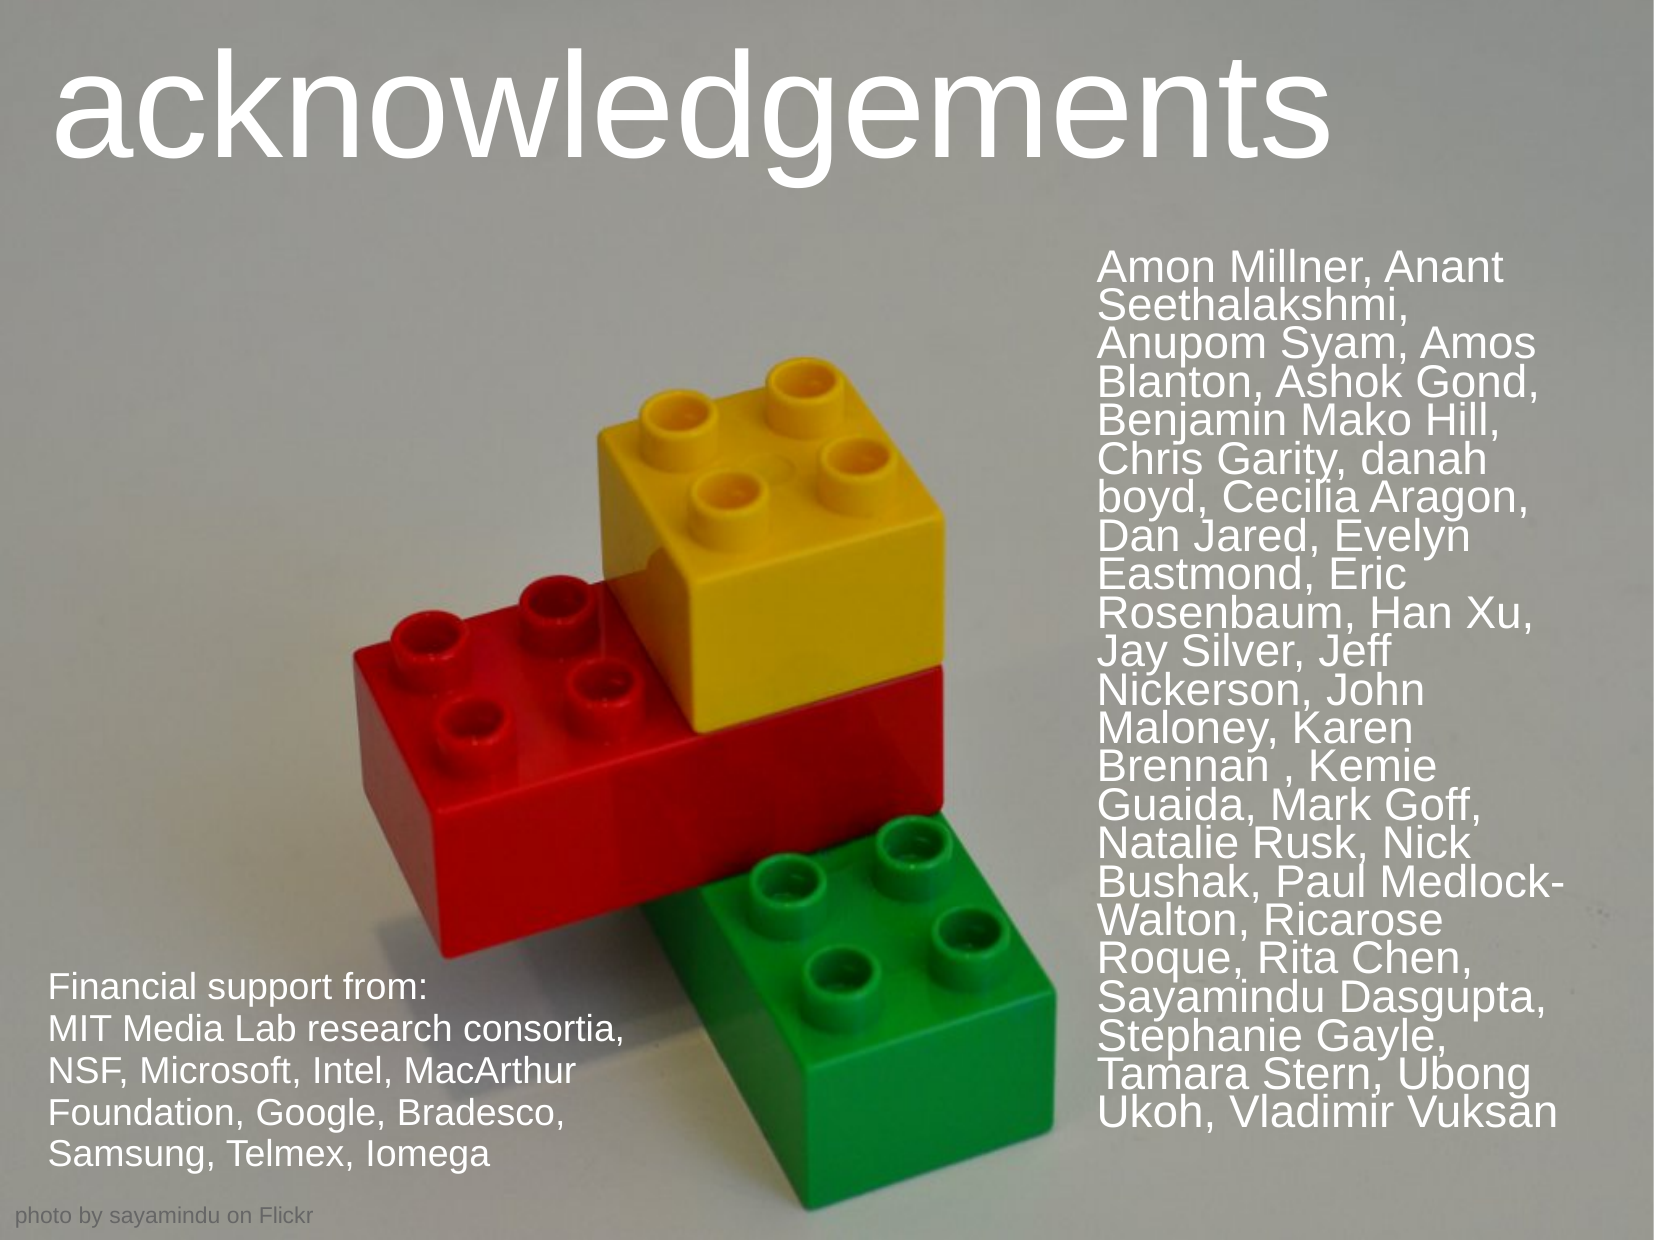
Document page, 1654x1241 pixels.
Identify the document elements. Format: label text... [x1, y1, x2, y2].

text_box Amon Millner, Anant Seethalakshmi, Anupom Syam, Amos Blanton, Ashok Gond, Benjamin Mako Hill, Chris Garity, danah boyd, Cecilia Aragon, Dan Jared, Evelyn Eastmond, Eric Rosenbaum, Han Xu, Jay Silver, Jeff Nickerson, John Maloney, Karen Brennan , Kemie Guaida, Mark Goff, Natalie Rusk, Nick Bushak, Paul Medlock-Walton, Ricarose Roque, Rita Chen, Sayamindu Dasgupta, Stephanie Gayle, Tamara Stern, Ubong Ukoh, Vladimir Vuksan [1081, 243, 1596, 1143]
text_box photo by sayamindu on Flickr [0, 1195, 443, 1240]
text_box Financial support from: MIT Media Lab research consortia, NSF, Microsoft, Intel, MacArthur Foundation, Google, Bradesco, Samsung, Telmex, Iomega [33, 958, 686, 1183]
picture [0, 0, 1654, 1241]
text_box acknowledgements [35, 37, 1528, 310]
